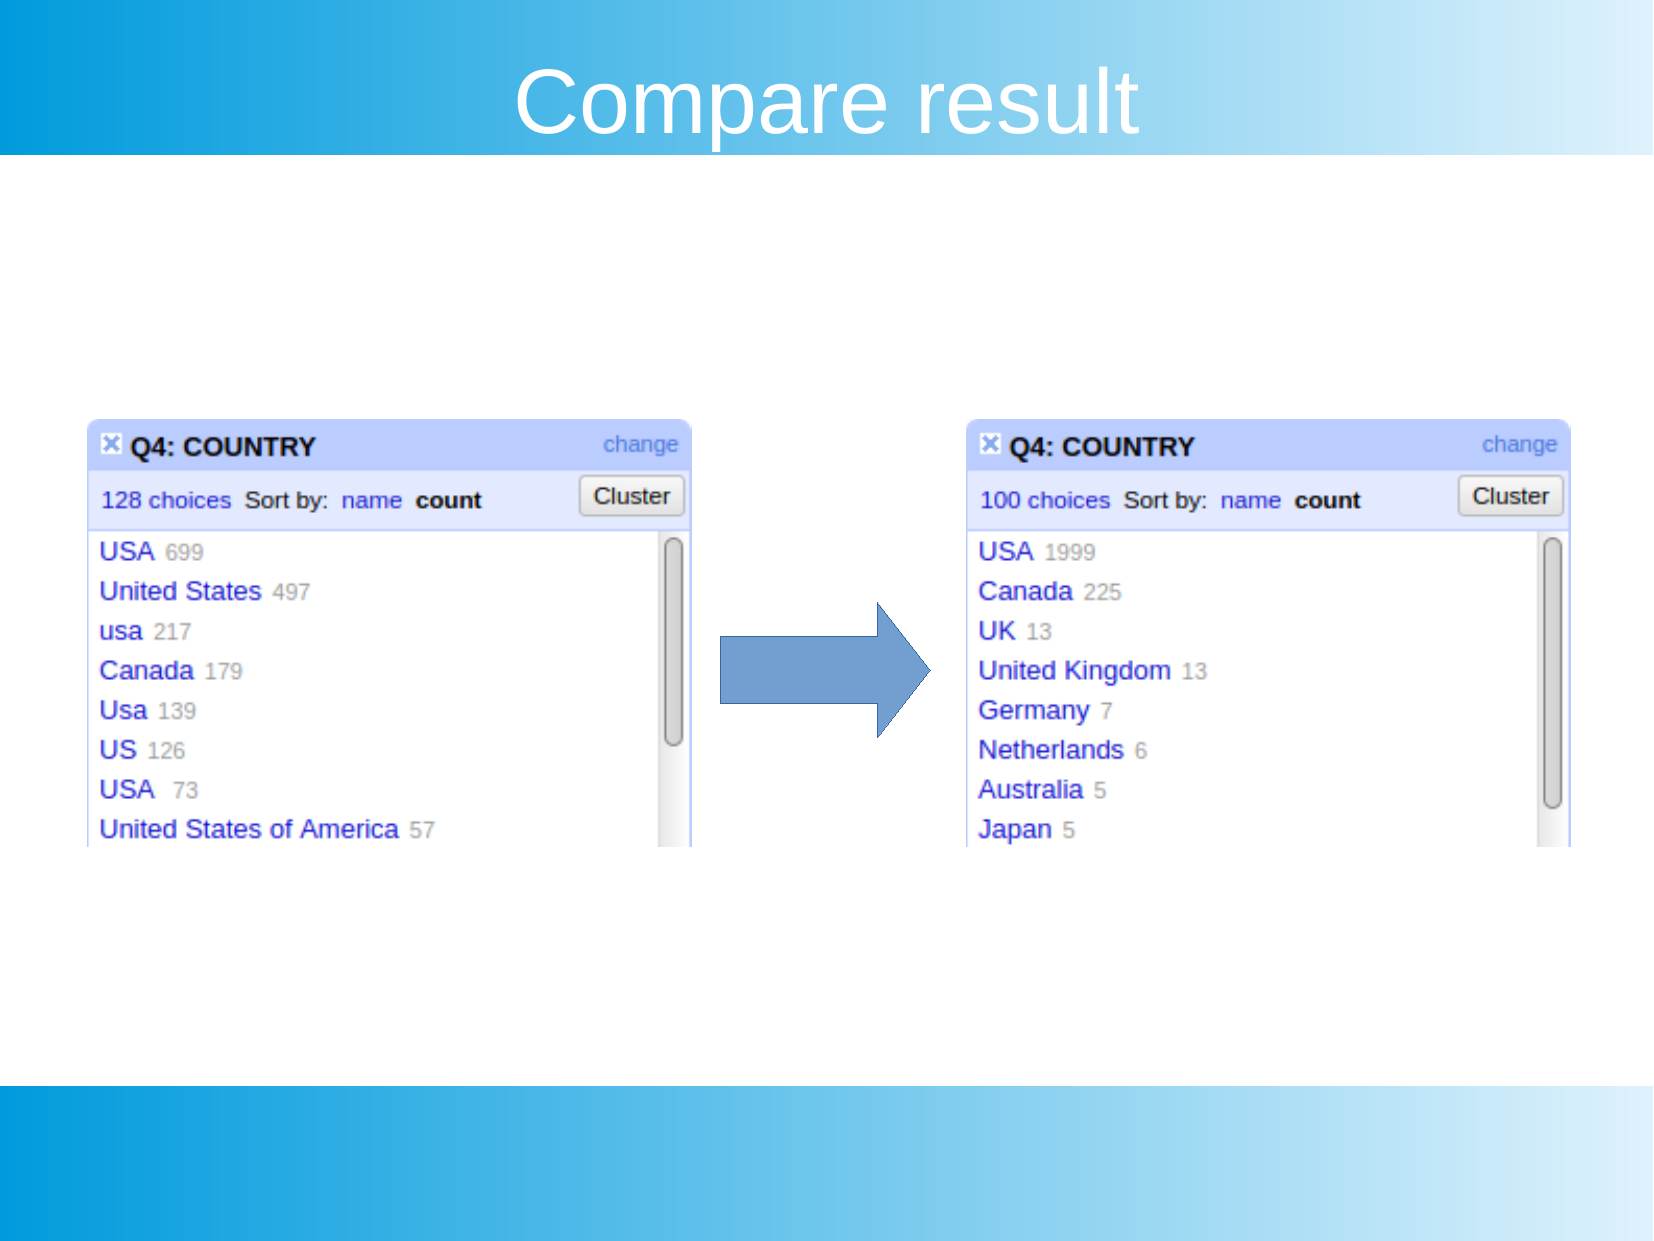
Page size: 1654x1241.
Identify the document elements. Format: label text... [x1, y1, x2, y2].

text_box [720, 602, 931, 738]
picture [87, 419, 692, 847]
title Compare result [82, 49, 1571, 155]
picture [966, 419, 1571, 847]
